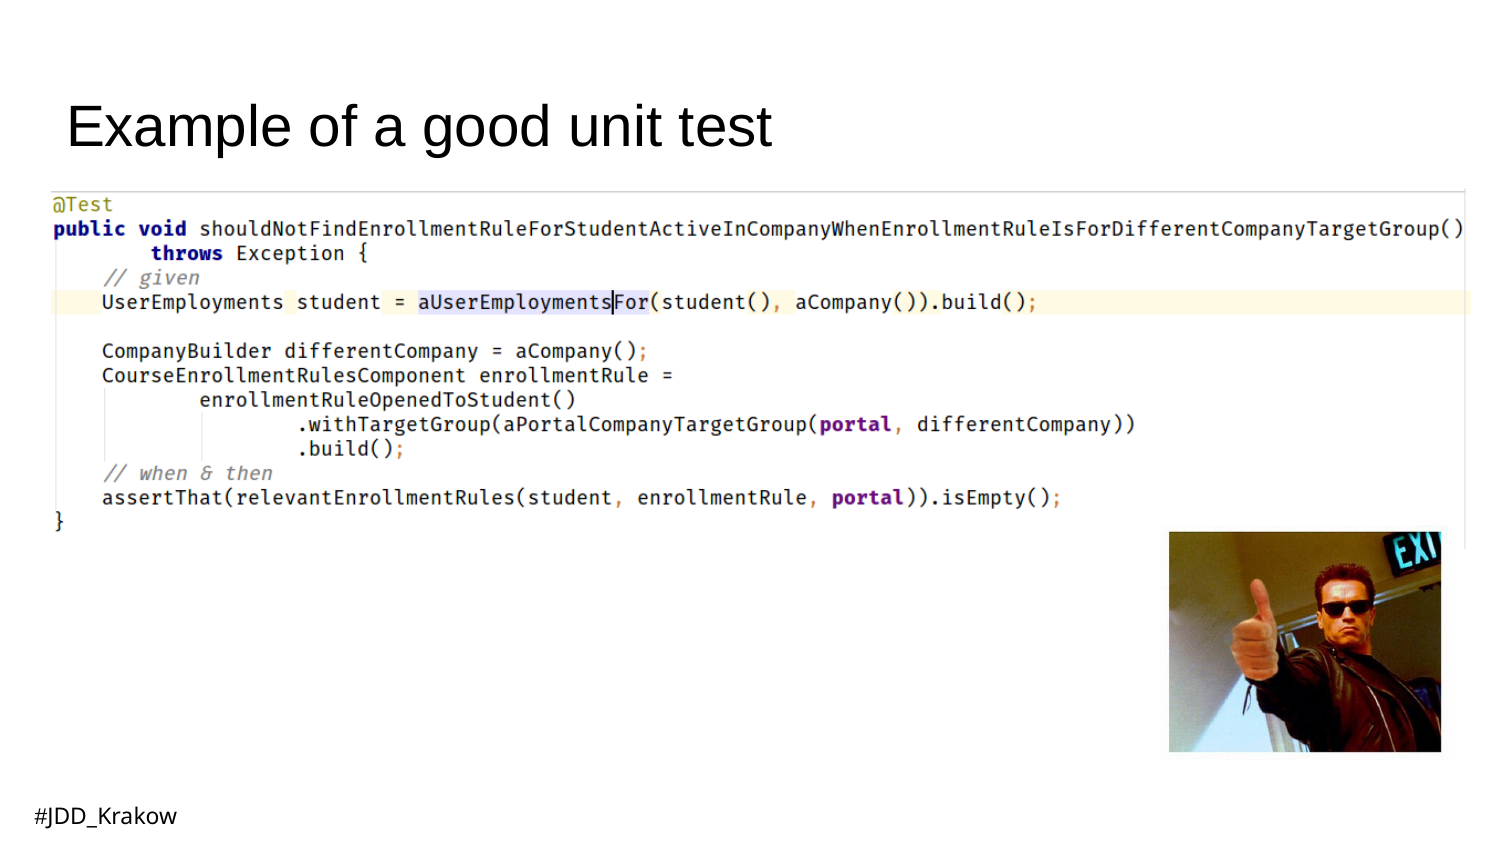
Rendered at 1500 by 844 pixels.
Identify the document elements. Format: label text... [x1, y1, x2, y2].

text_box #JDD_Krakow [0, 786, 247, 844]
title Example of a good unit test [51, 72, 1449, 167]
picture [51, 188, 1471, 760]
